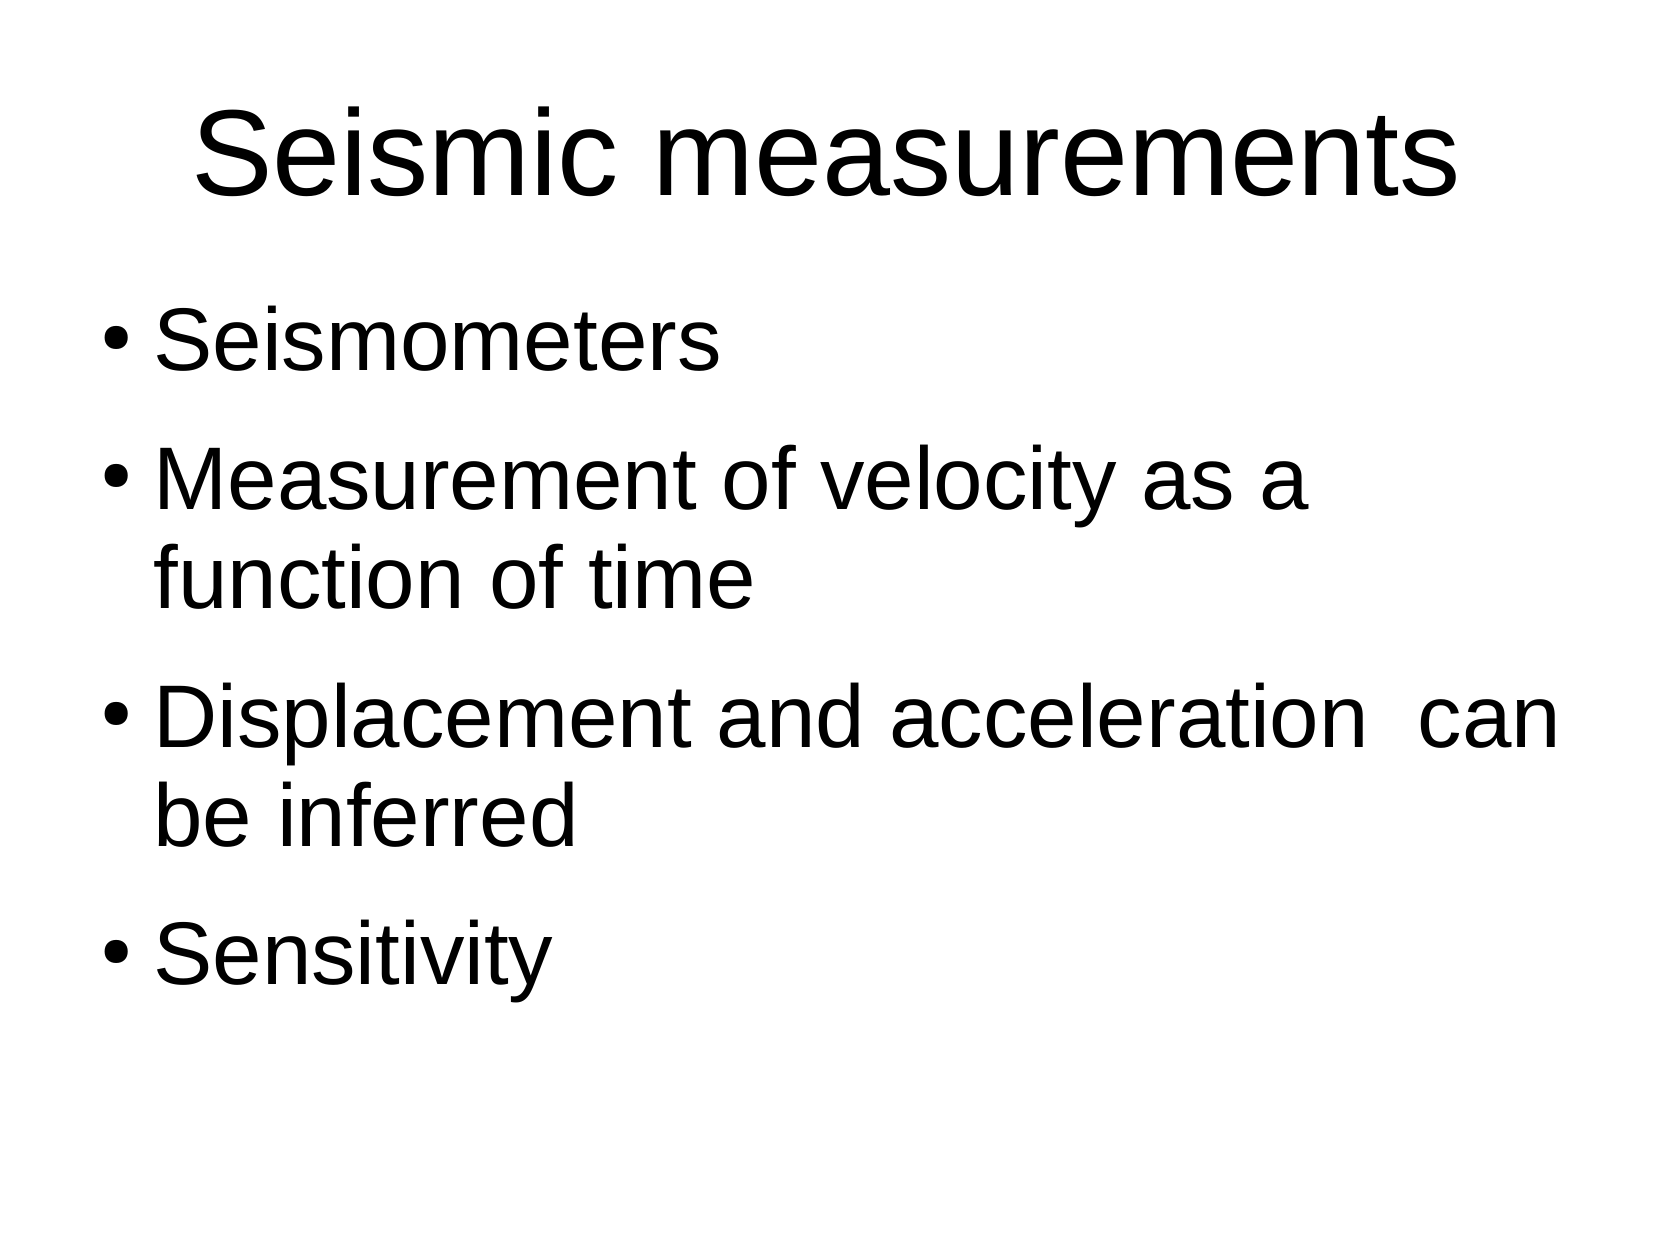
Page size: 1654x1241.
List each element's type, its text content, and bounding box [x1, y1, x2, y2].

list Seismometers Measurement of velocity as a function of time Displacement and acceleration can be inferred Sensitivity [82, 290, 1571, 1010]
title Seismic measurements [82, 49, 1571, 257]
